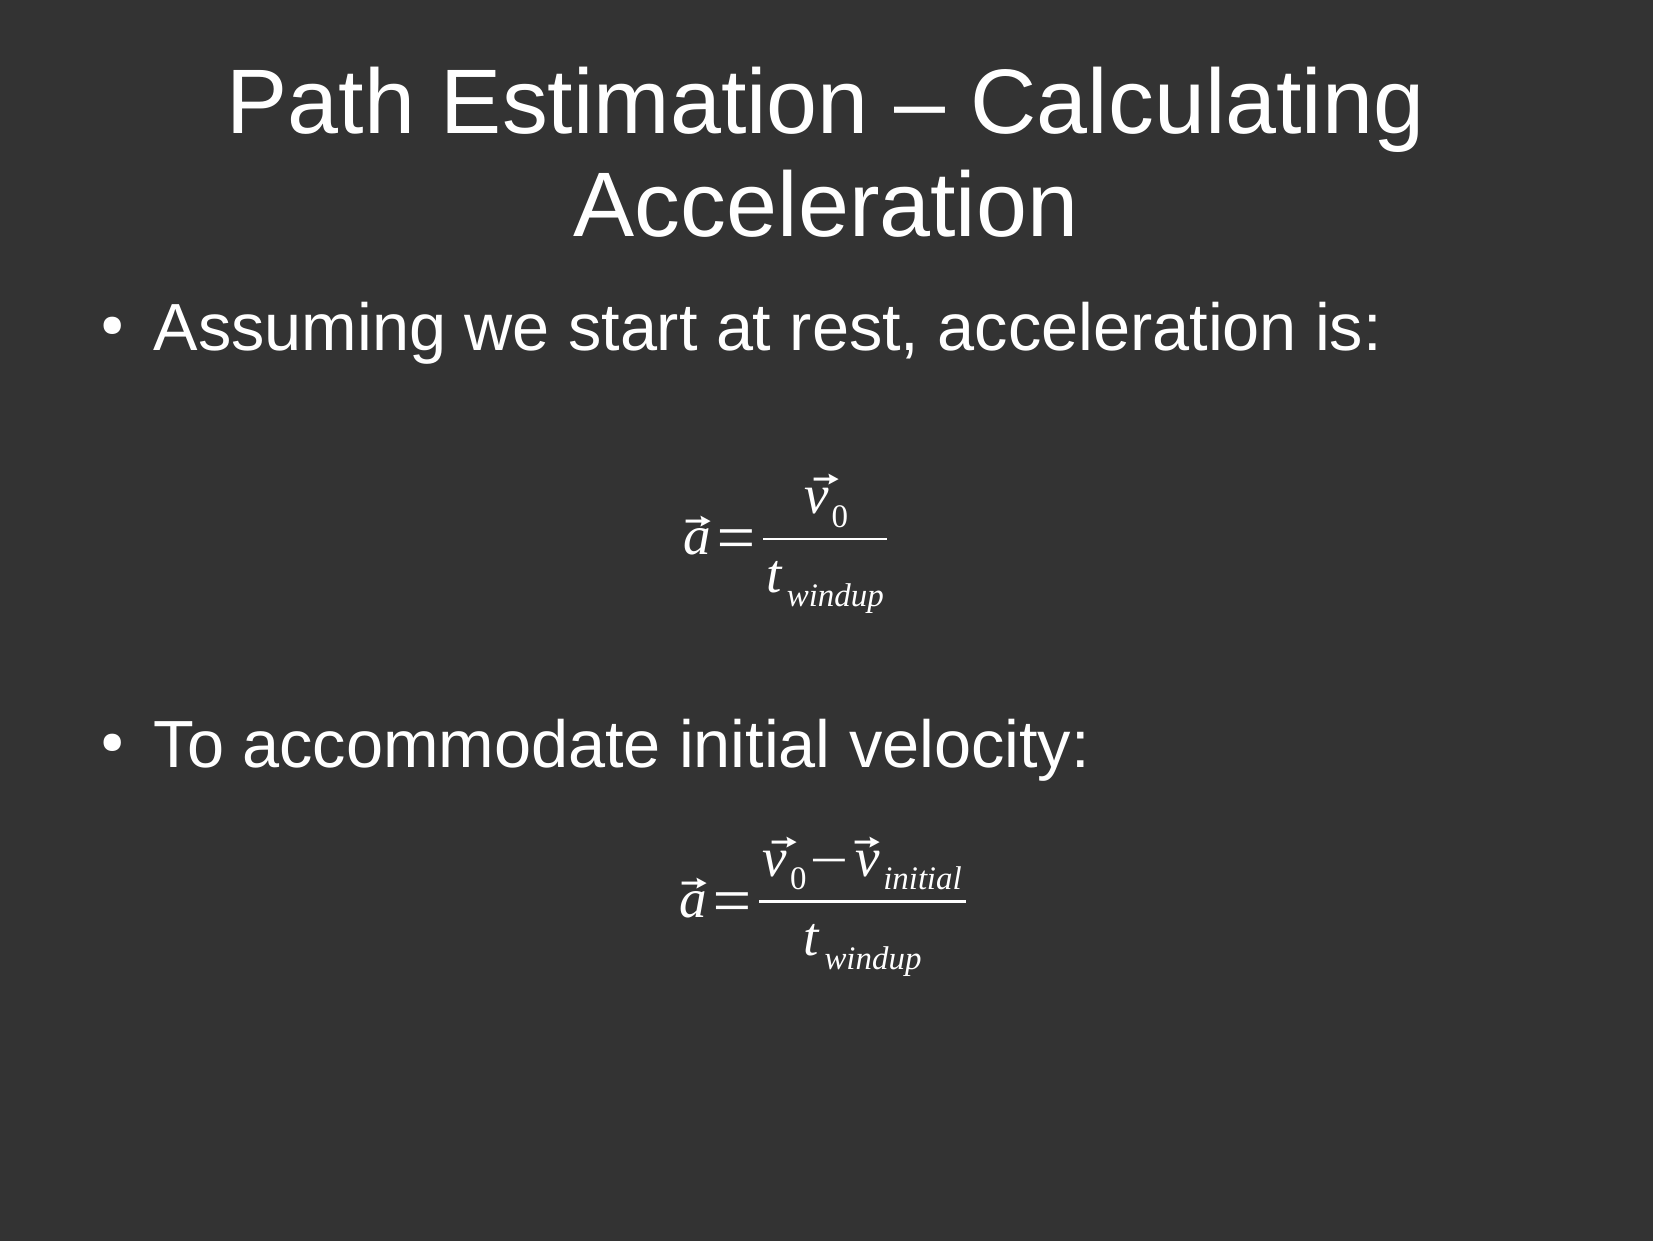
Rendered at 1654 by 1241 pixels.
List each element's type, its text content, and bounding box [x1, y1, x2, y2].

chart [669, 465, 904, 616]
chart [665, 827, 983, 978]
list Assuming we start at rest, acceleration is: To accommodate initial velocity: [82, 290, 1571, 1109]
title Path Estimation – Calculating Acceleration [82, 49, 1571, 257]
